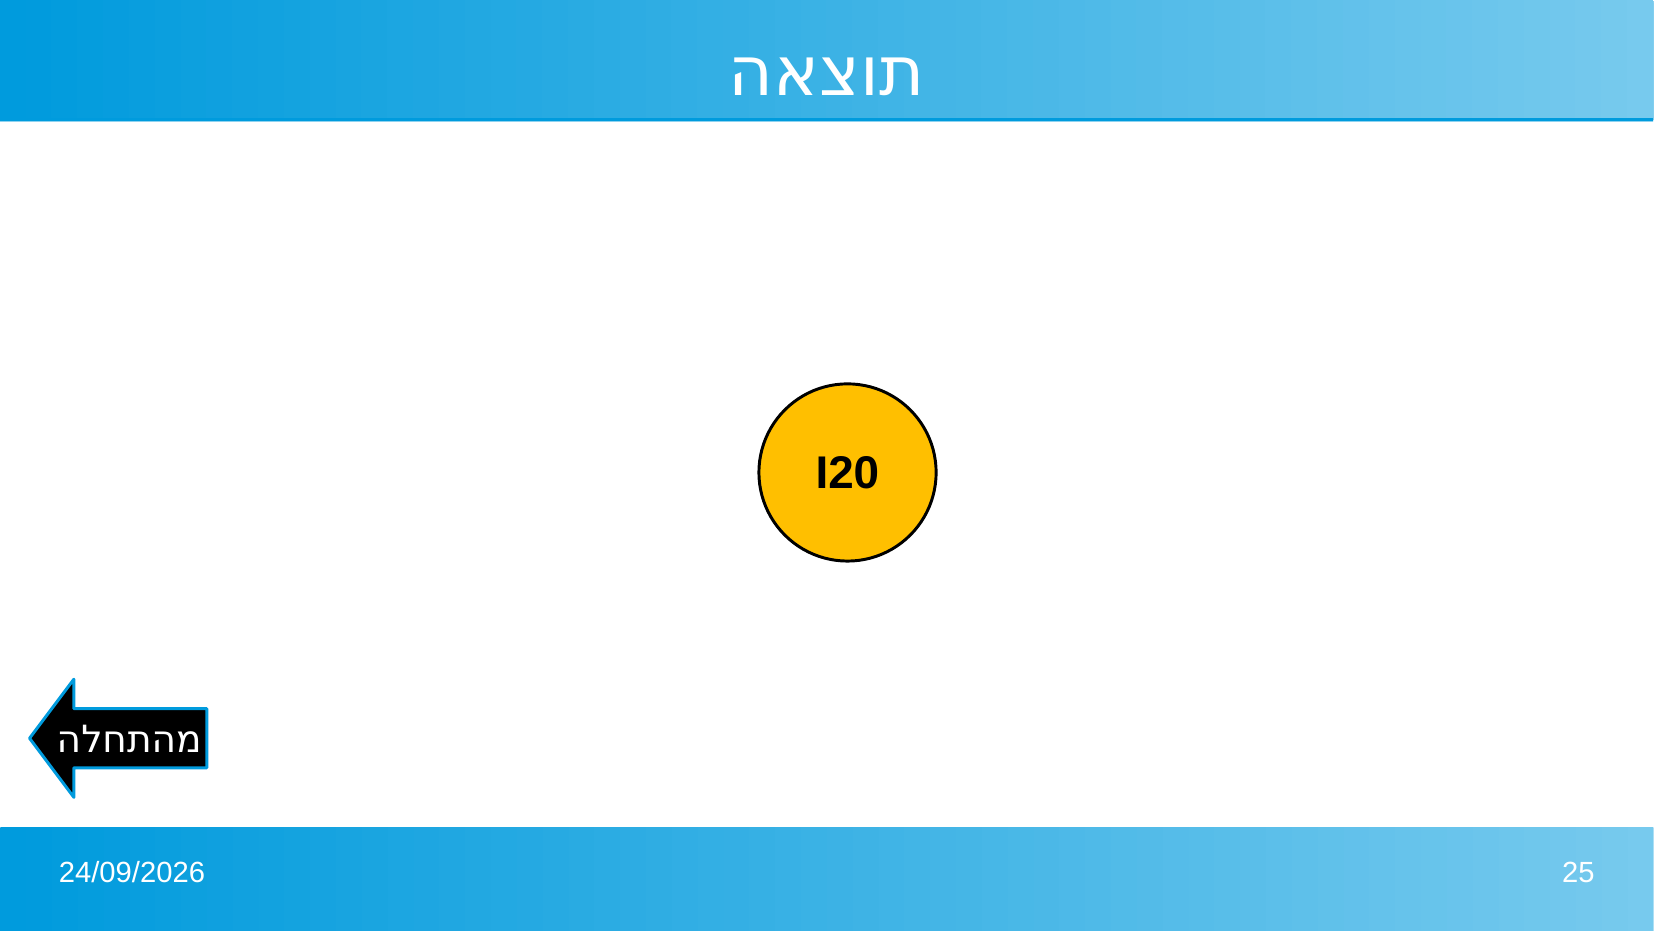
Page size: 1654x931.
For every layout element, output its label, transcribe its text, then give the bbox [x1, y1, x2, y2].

text_box מהתחלה [29, 679, 207, 798]
text_box I20 [758, 383, 937, 562]
title תוצאה [59, 21, 1595, 116]
